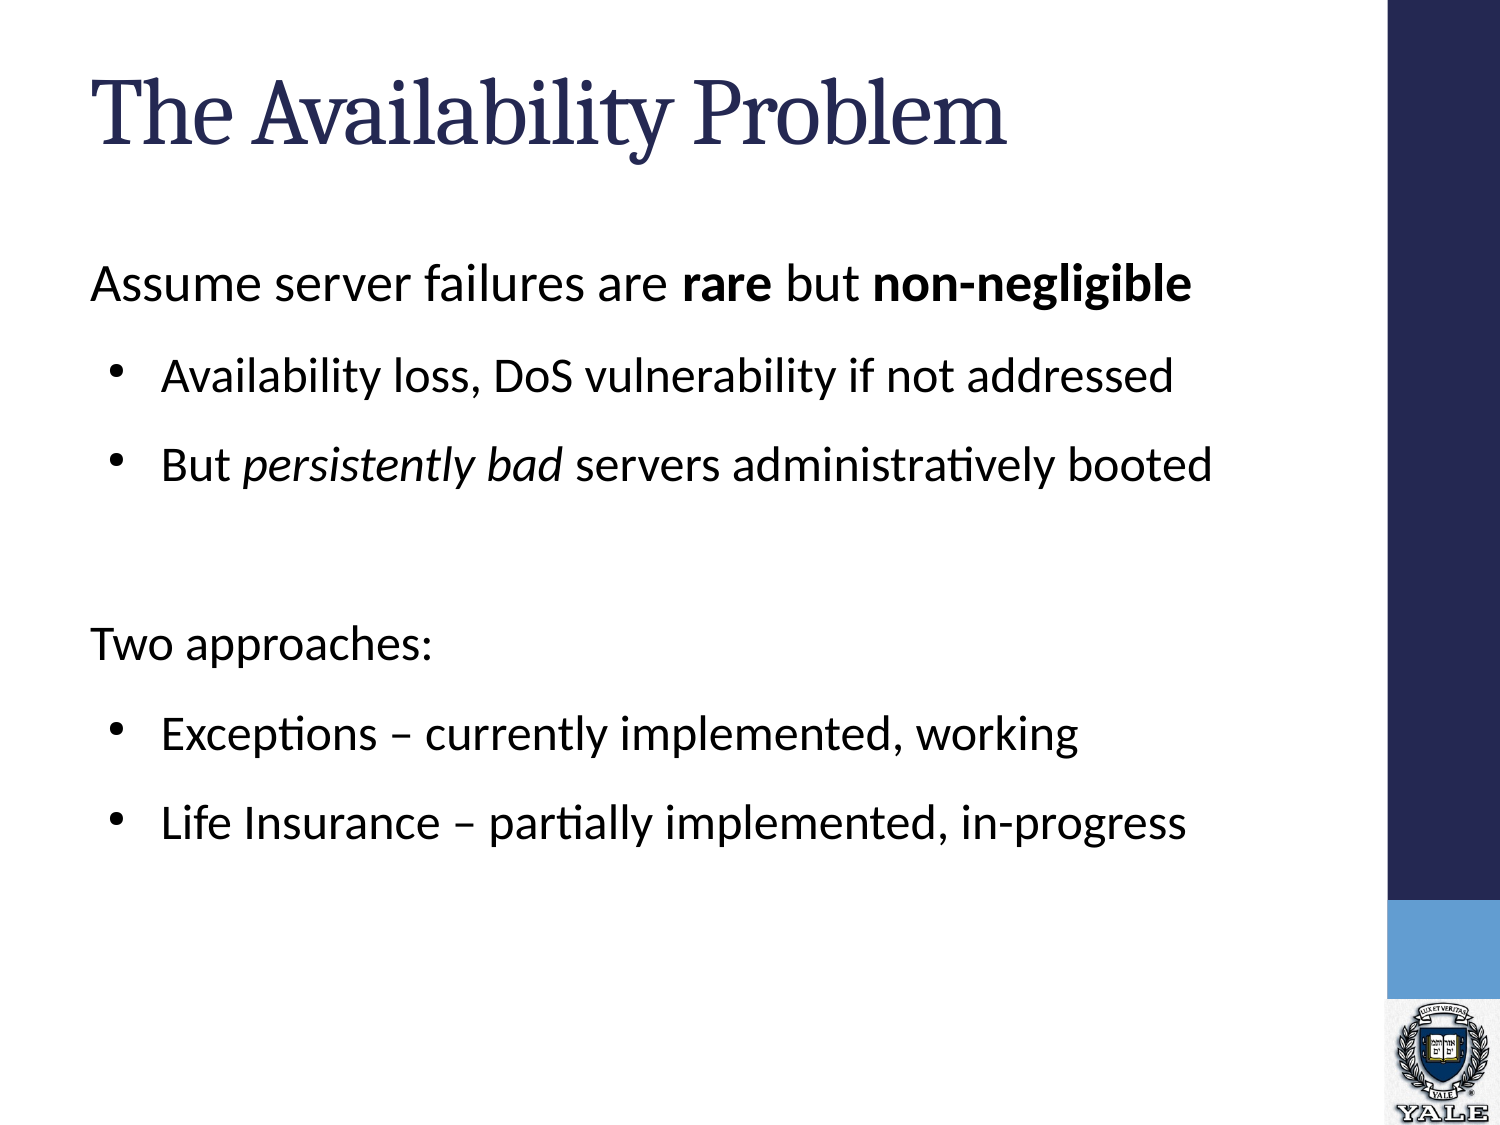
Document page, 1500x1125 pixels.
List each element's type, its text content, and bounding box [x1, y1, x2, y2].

list Assume server failures are rare but non-negligible Availability loss, DoS vulnerability if not addressed But persistently bad servers administratively booted Two approaches: Exceptions – currently implemented, working Life Insurance – partially implemented, in-progress [75, 239, 1325, 1063]
picture [1384, 999, 1500, 1125]
title The Availability Problem [75, 12, 1325, 200]
